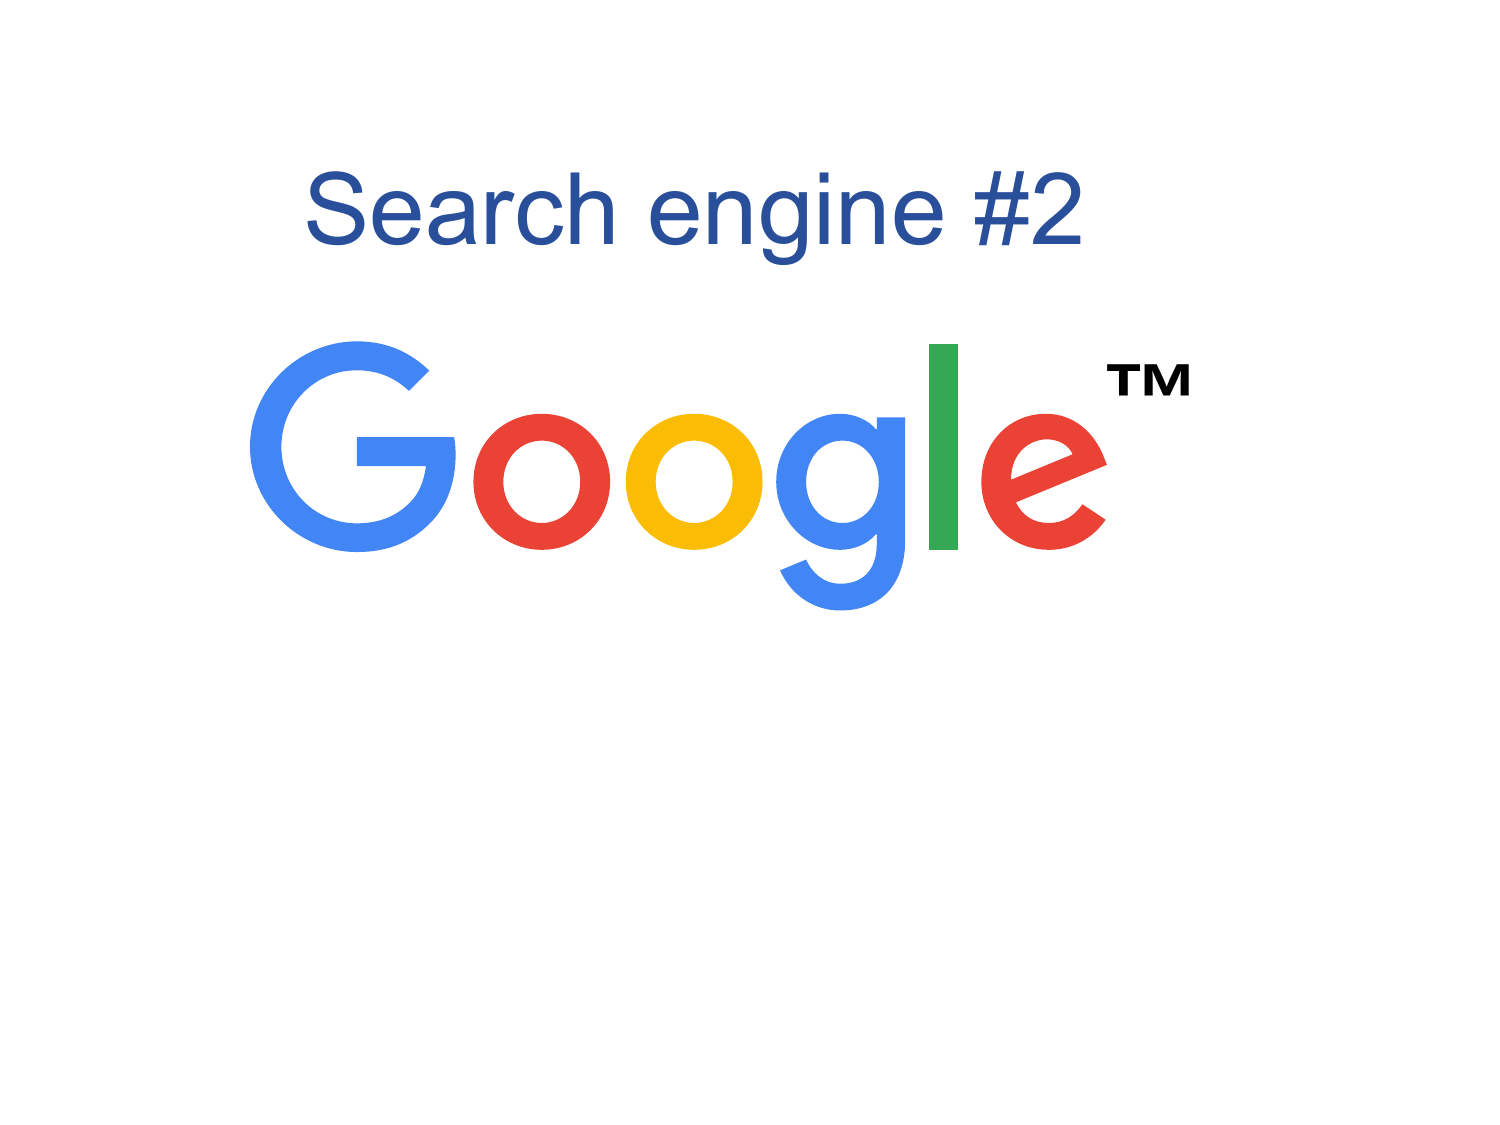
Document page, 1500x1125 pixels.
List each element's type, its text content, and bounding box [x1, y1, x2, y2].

title Search engine #2 [181, 115, 1209, 304]
text_box ™ [1086, 335, 1264, 454]
picture [242, 335, 1123, 629]
